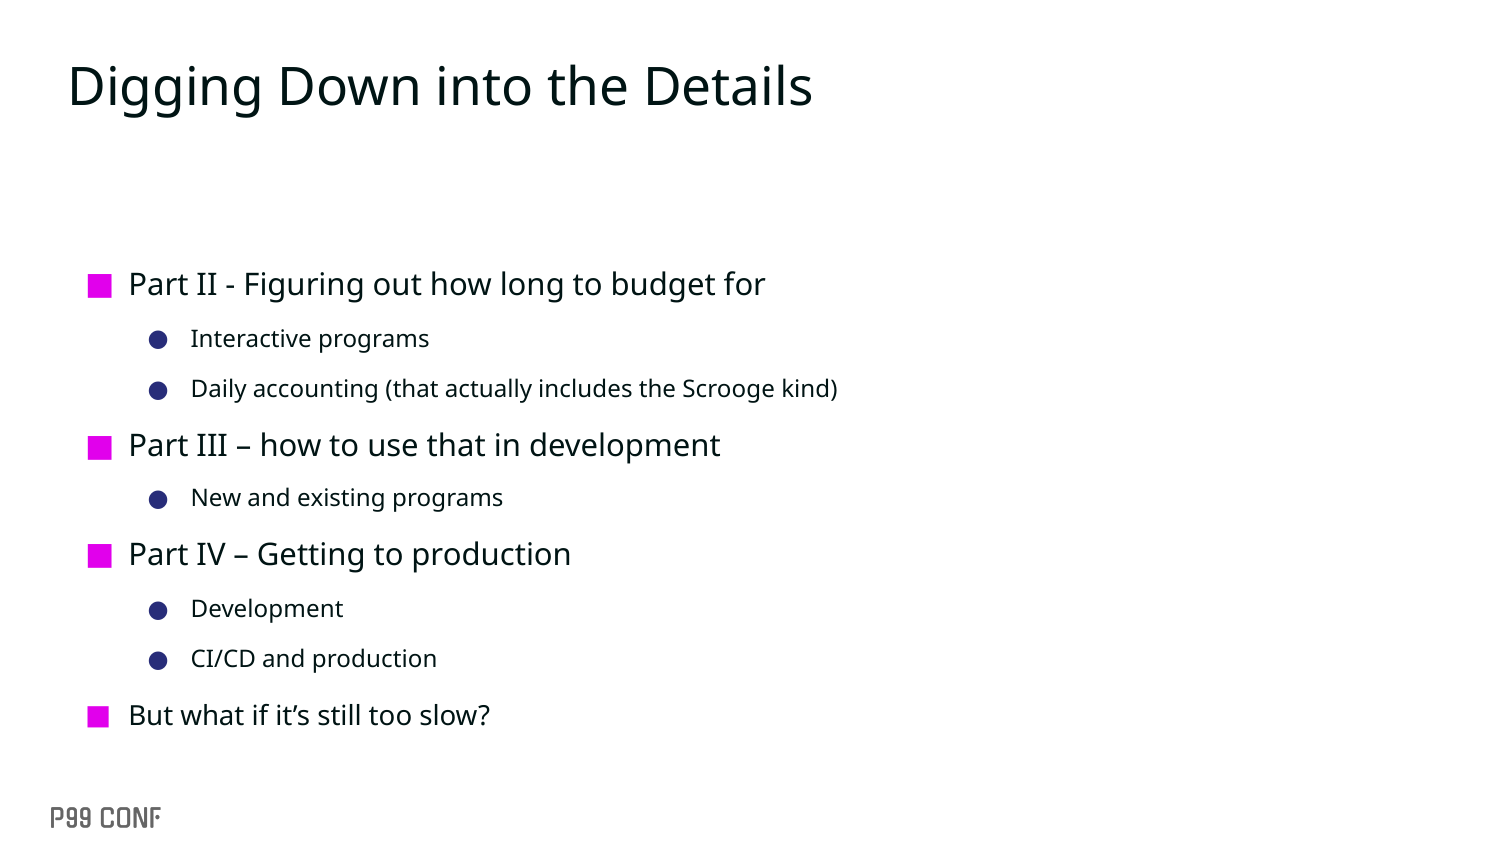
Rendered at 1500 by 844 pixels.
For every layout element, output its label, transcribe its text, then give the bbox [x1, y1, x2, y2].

title Digging Down into the Details [52, 37, 1451, 132]
picture [51, 807, 161, 828]
list Part II - Figuring out how long to budget for Interactive programs Daily accounting (that actually includes the Scrooge kind) Part III – how to use that in development New and existing programs Part IV – Getting to production Development CI/CD and production But what if it’s still too slow? [51, 189, 1449, 750]
